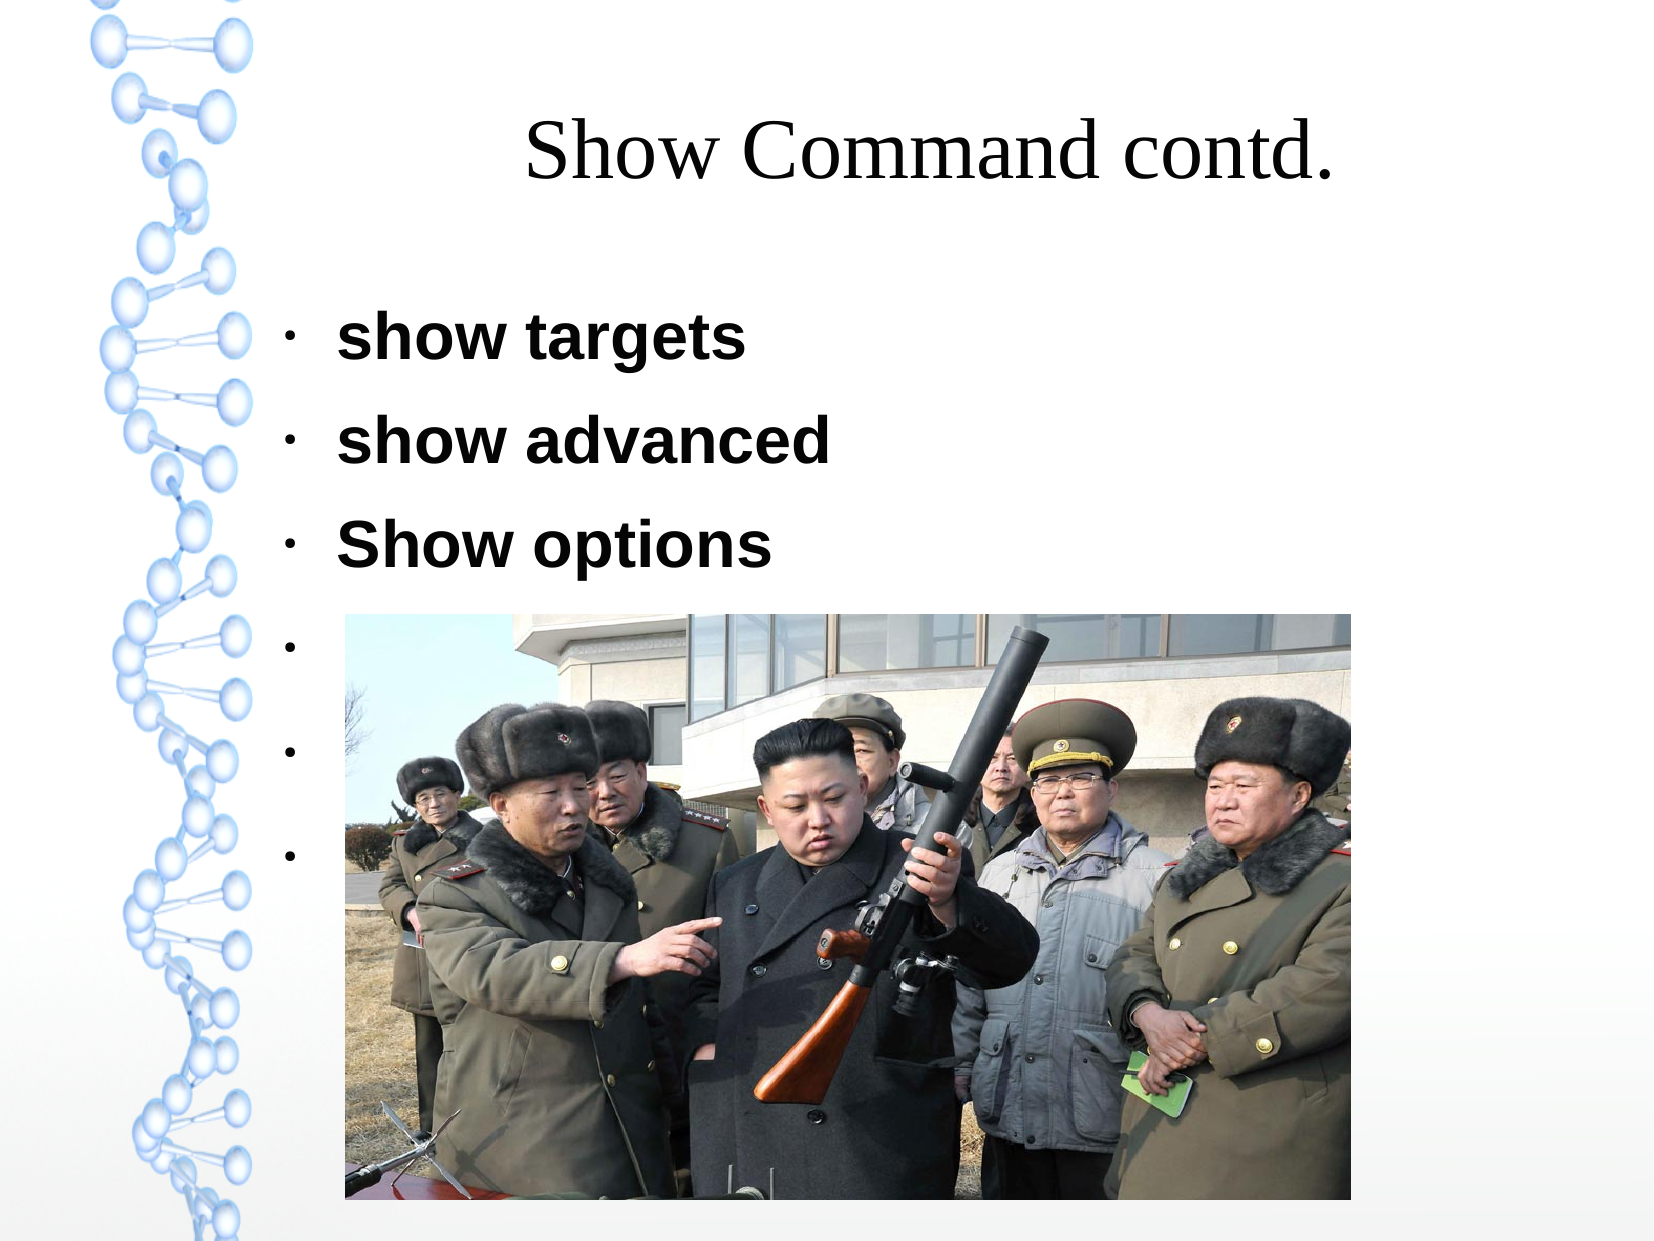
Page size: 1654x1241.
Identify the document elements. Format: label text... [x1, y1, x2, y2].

picture [0, 0, 1654, 1241]
list show targets show advanced Show options [265, 299, 1595, 1019]
title Show Command contd. [265, 47, 1595, 252]
